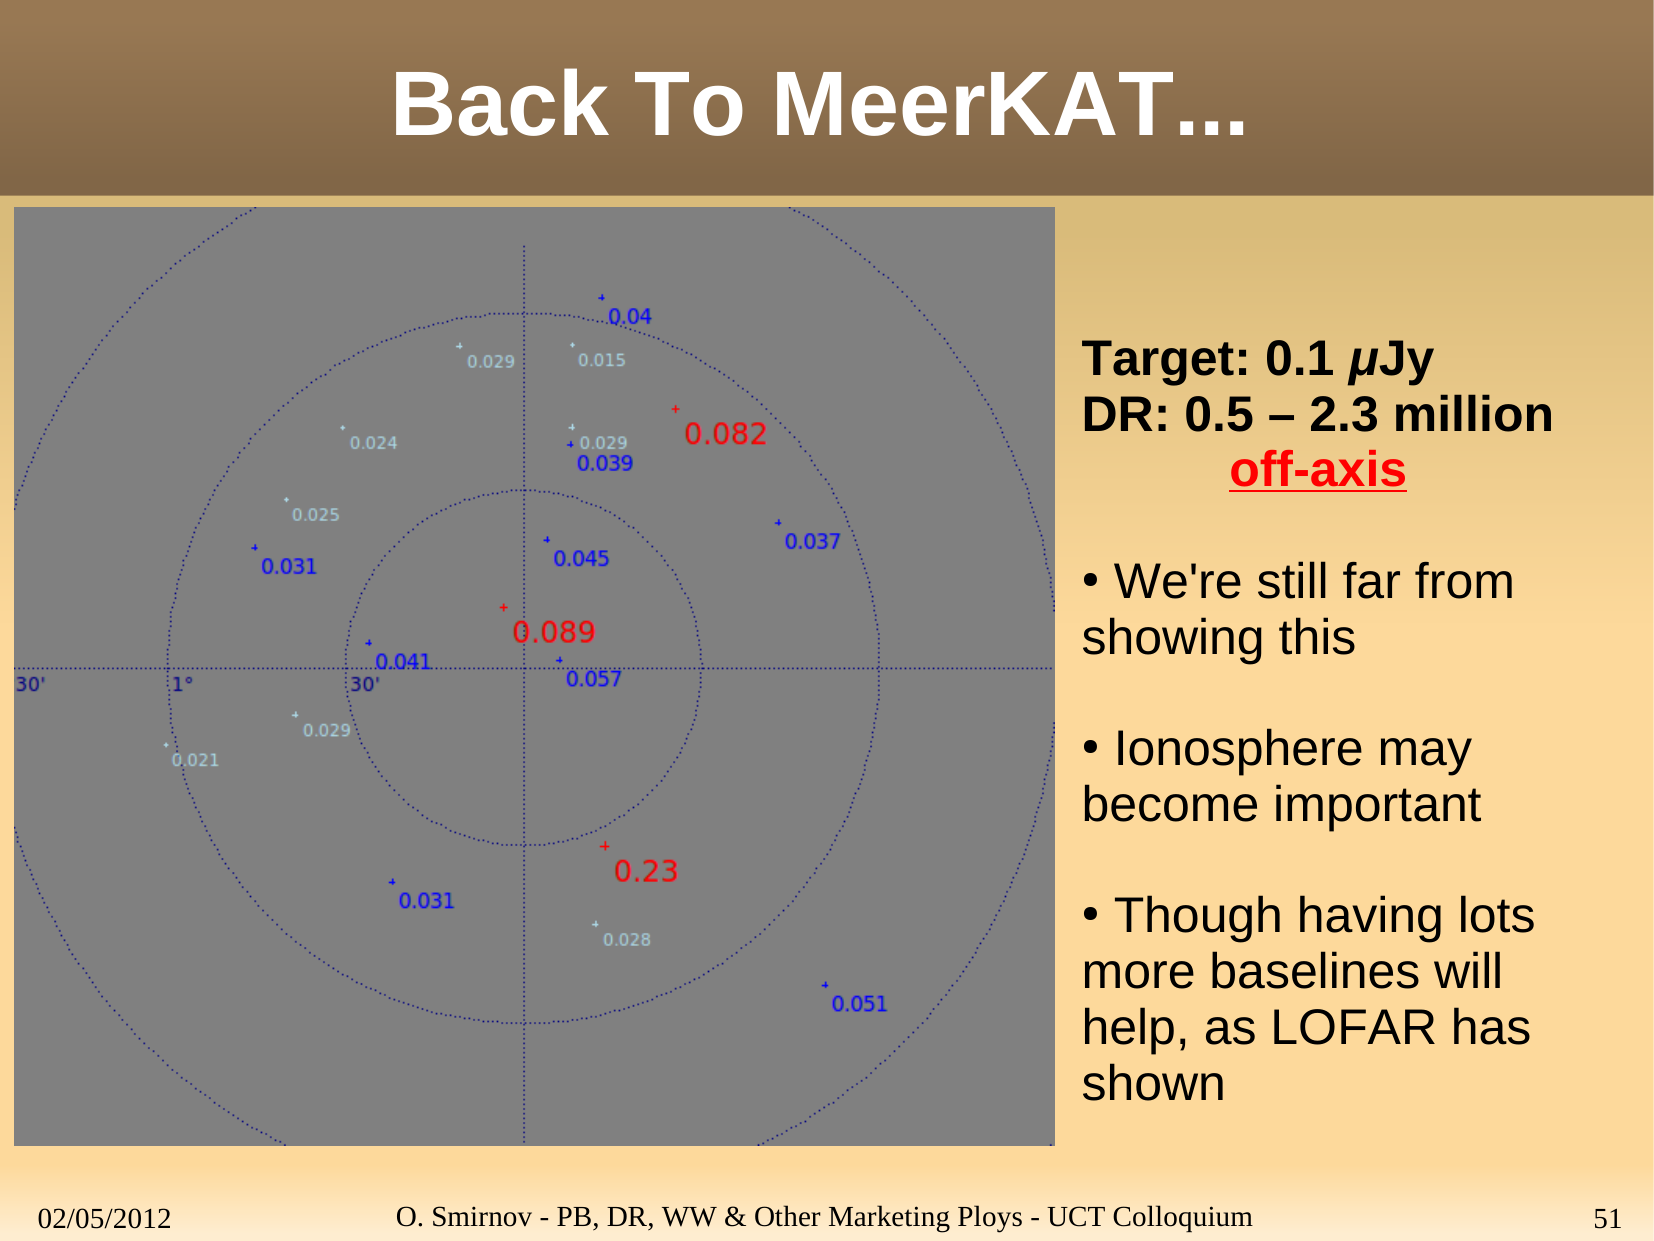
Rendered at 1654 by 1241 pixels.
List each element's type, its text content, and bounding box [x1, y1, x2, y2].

text_box Target: 0.1 μJy DR: 0.5 – 2.3 million off-axis We're still far from showing this Ionosphere may become important Though having lots more baselines will help, as LOFAR has shown [1066, 225, 1633, 1174]
picture [0, 0, 1654, 1241]
title Back To MeerKAT... [76, 0, 1565, 208]
